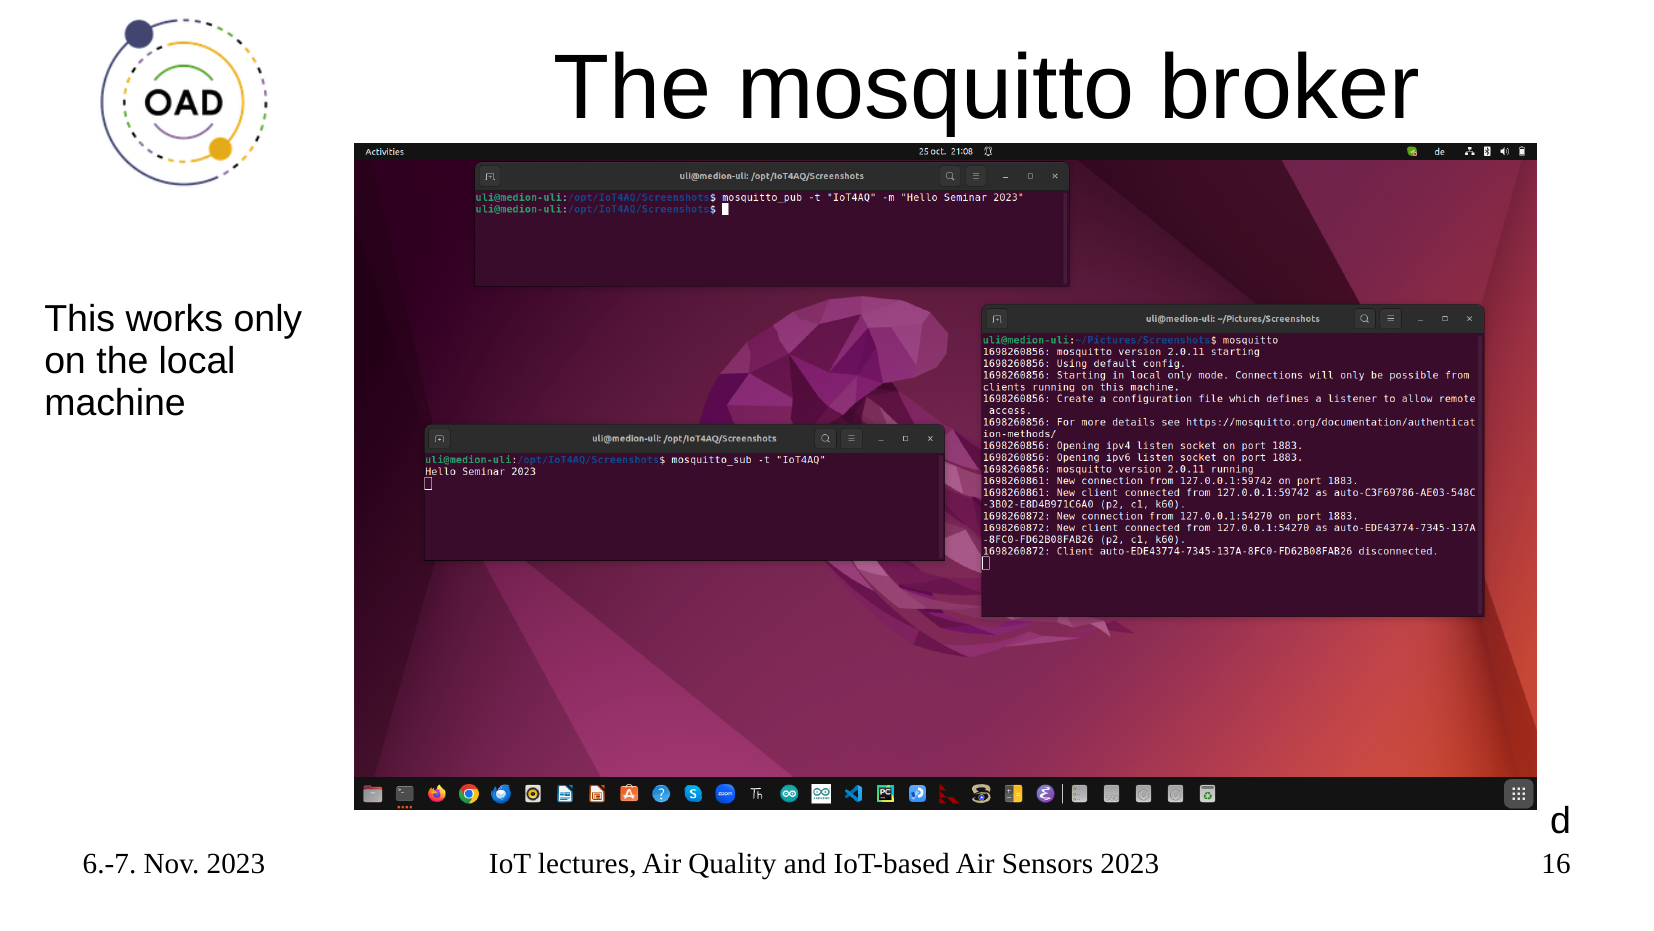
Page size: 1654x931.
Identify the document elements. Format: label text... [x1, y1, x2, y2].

picture [354, 143, 1537, 810]
text_box This works only on the local machine [29, 290, 318, 432]
title The mosquitto broker [403, 9, 1571, 165]
text_box d [1535, 791, 1586, 849]
picture [59, 4, 303, 207]
